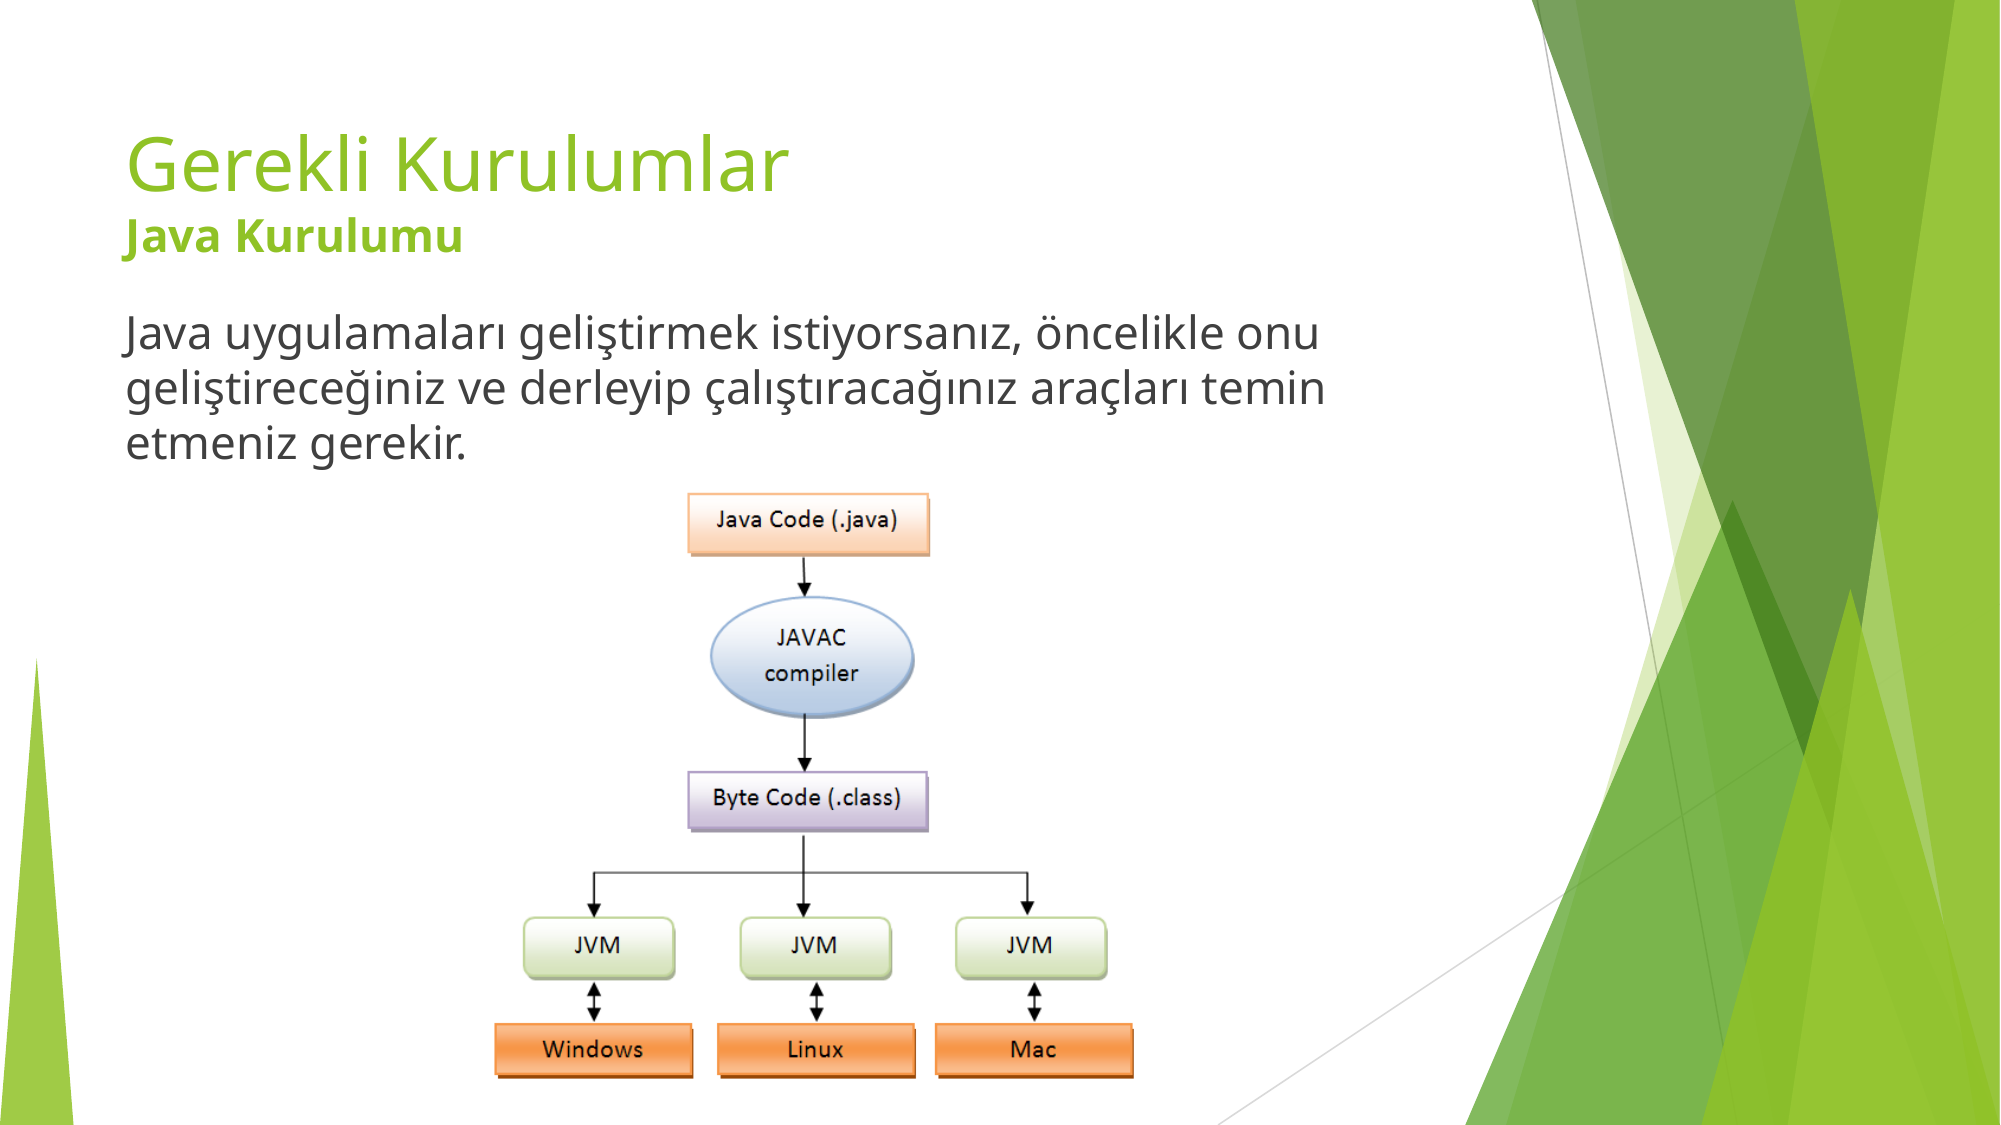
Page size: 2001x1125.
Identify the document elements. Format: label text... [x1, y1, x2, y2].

picture [491, 487, 1141, 1087]
list Java uygulamaları geliştirmek istiyorsanız, öncelikle onu geliştireceğiniz ve derleyip çalıştıracağınız araçları temin etmeniz gerekir. [111, 296, 1522, 934]
title Gerekli Kurulumlar Java Kurulumu [111, 109, 1522, 296]
